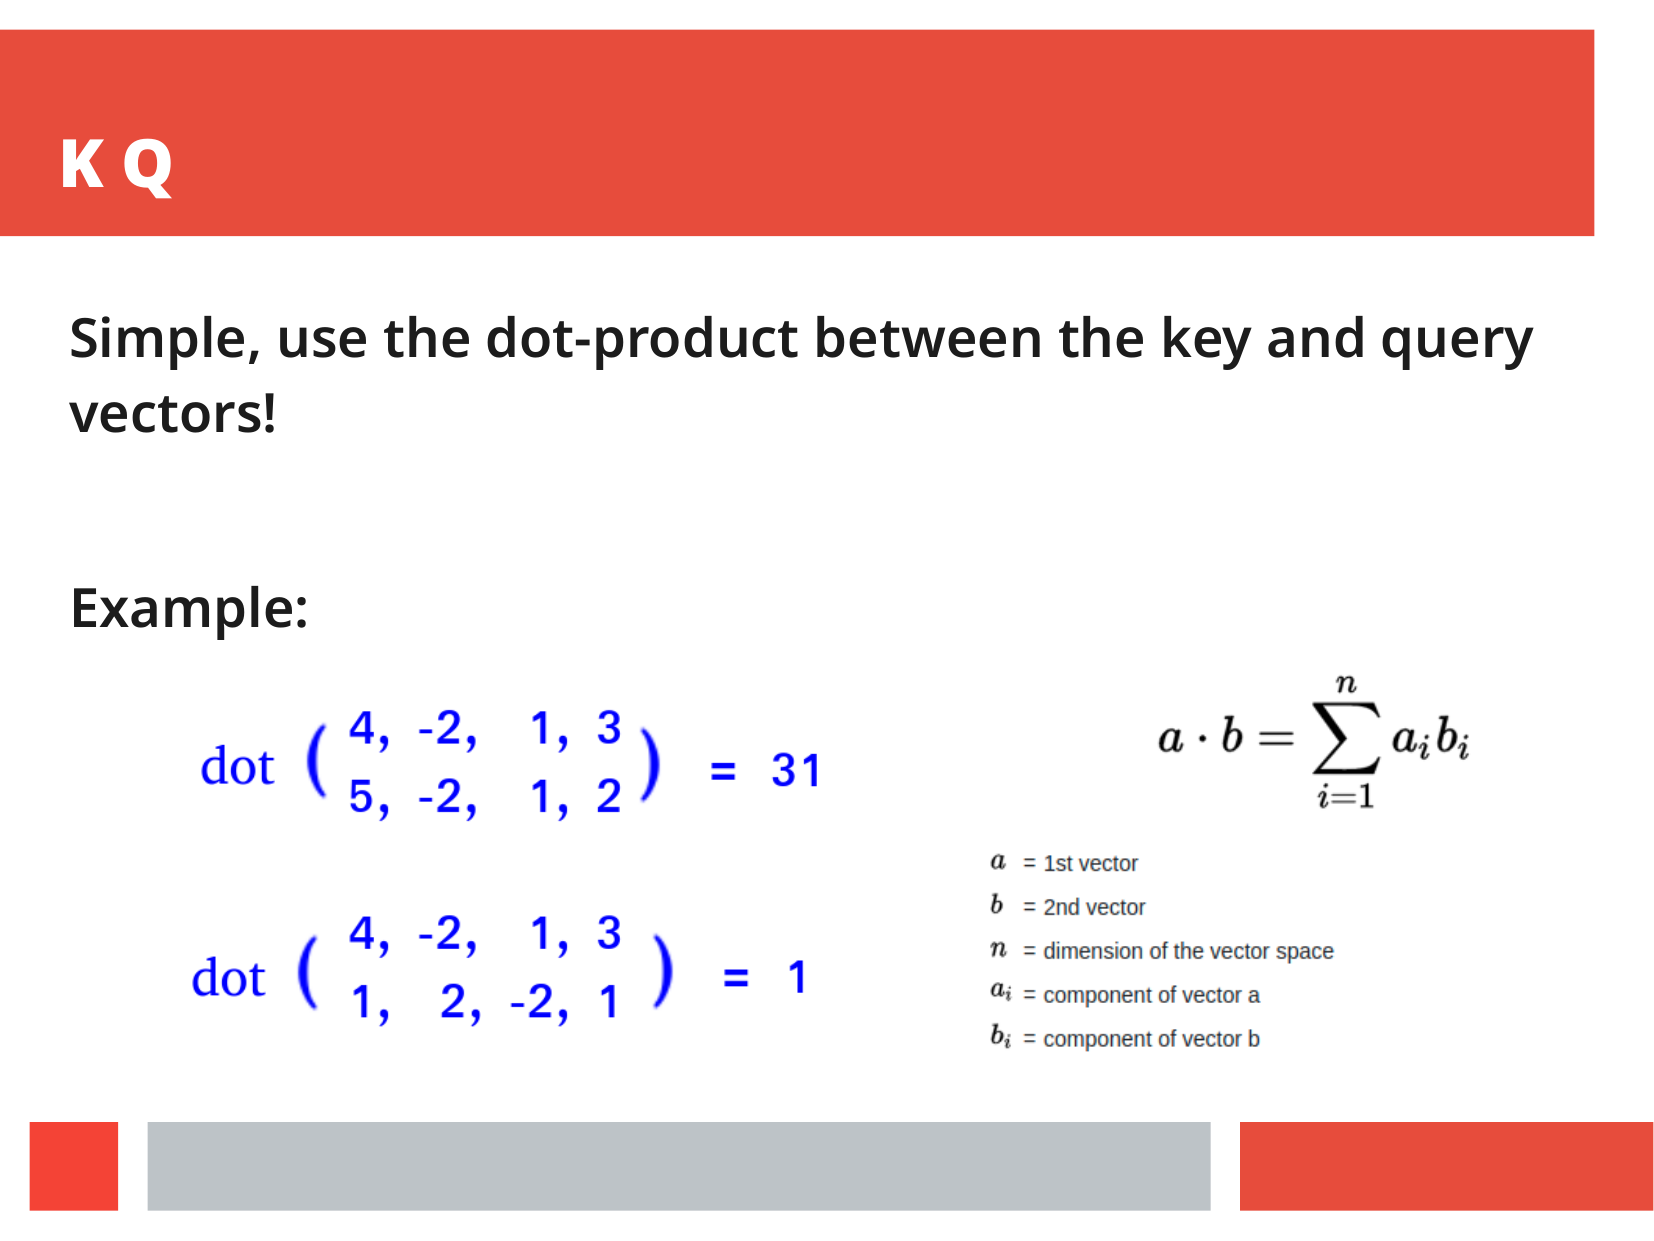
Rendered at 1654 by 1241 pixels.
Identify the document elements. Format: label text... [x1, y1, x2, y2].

picture [150, 674, 853, 1082]
picture [975, 644, 1608, 1061]
list Simple, use the dot-product between the key and query vectors! Example: [69, 300, 1576, 1068]
title K Q [59, 59, 1595, 207]
